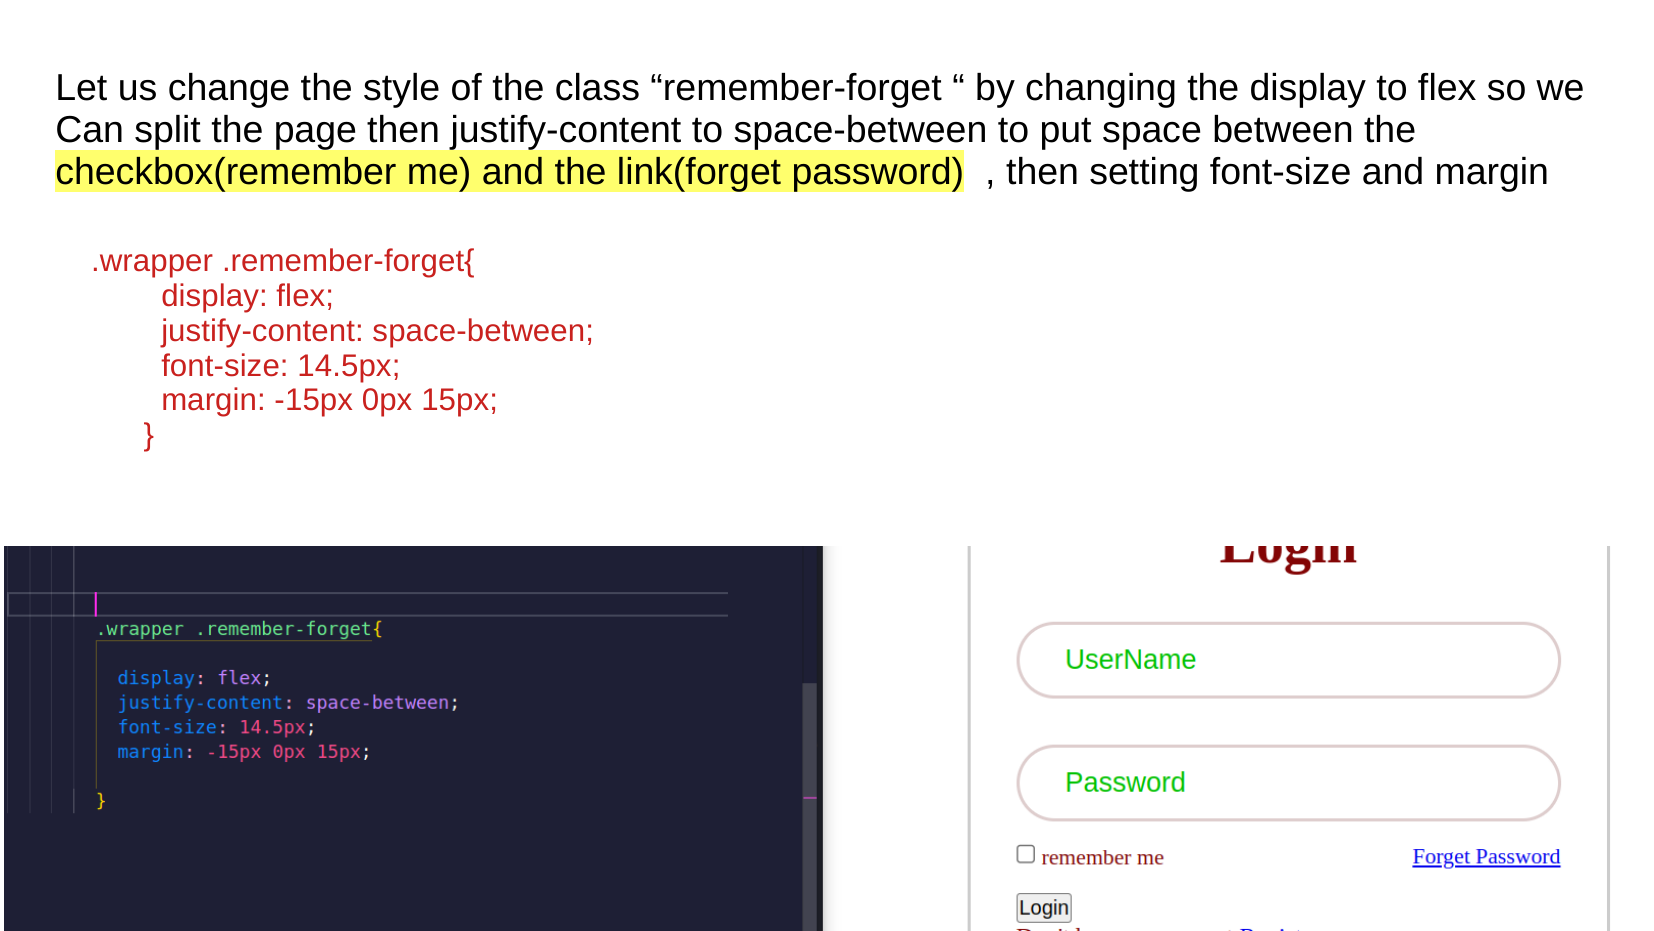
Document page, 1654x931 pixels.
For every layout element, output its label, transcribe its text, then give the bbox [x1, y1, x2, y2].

text_box .wrapper .remember-forget{ display: flex; justify-content: space-between; font-size: 14.5px; margin: -15px 0px 15px; } [59, 236, 610, 460]
picture [4, 546, 1654, 931]
text_box Let us change the style of the class “remember-forget “ by changing the display to flex so we Can split the page then justify-content to space-between to put space between the checkbox(remember me) and the link(forget password) , then setting font-size and margin [40, 59, 1611, 200]
